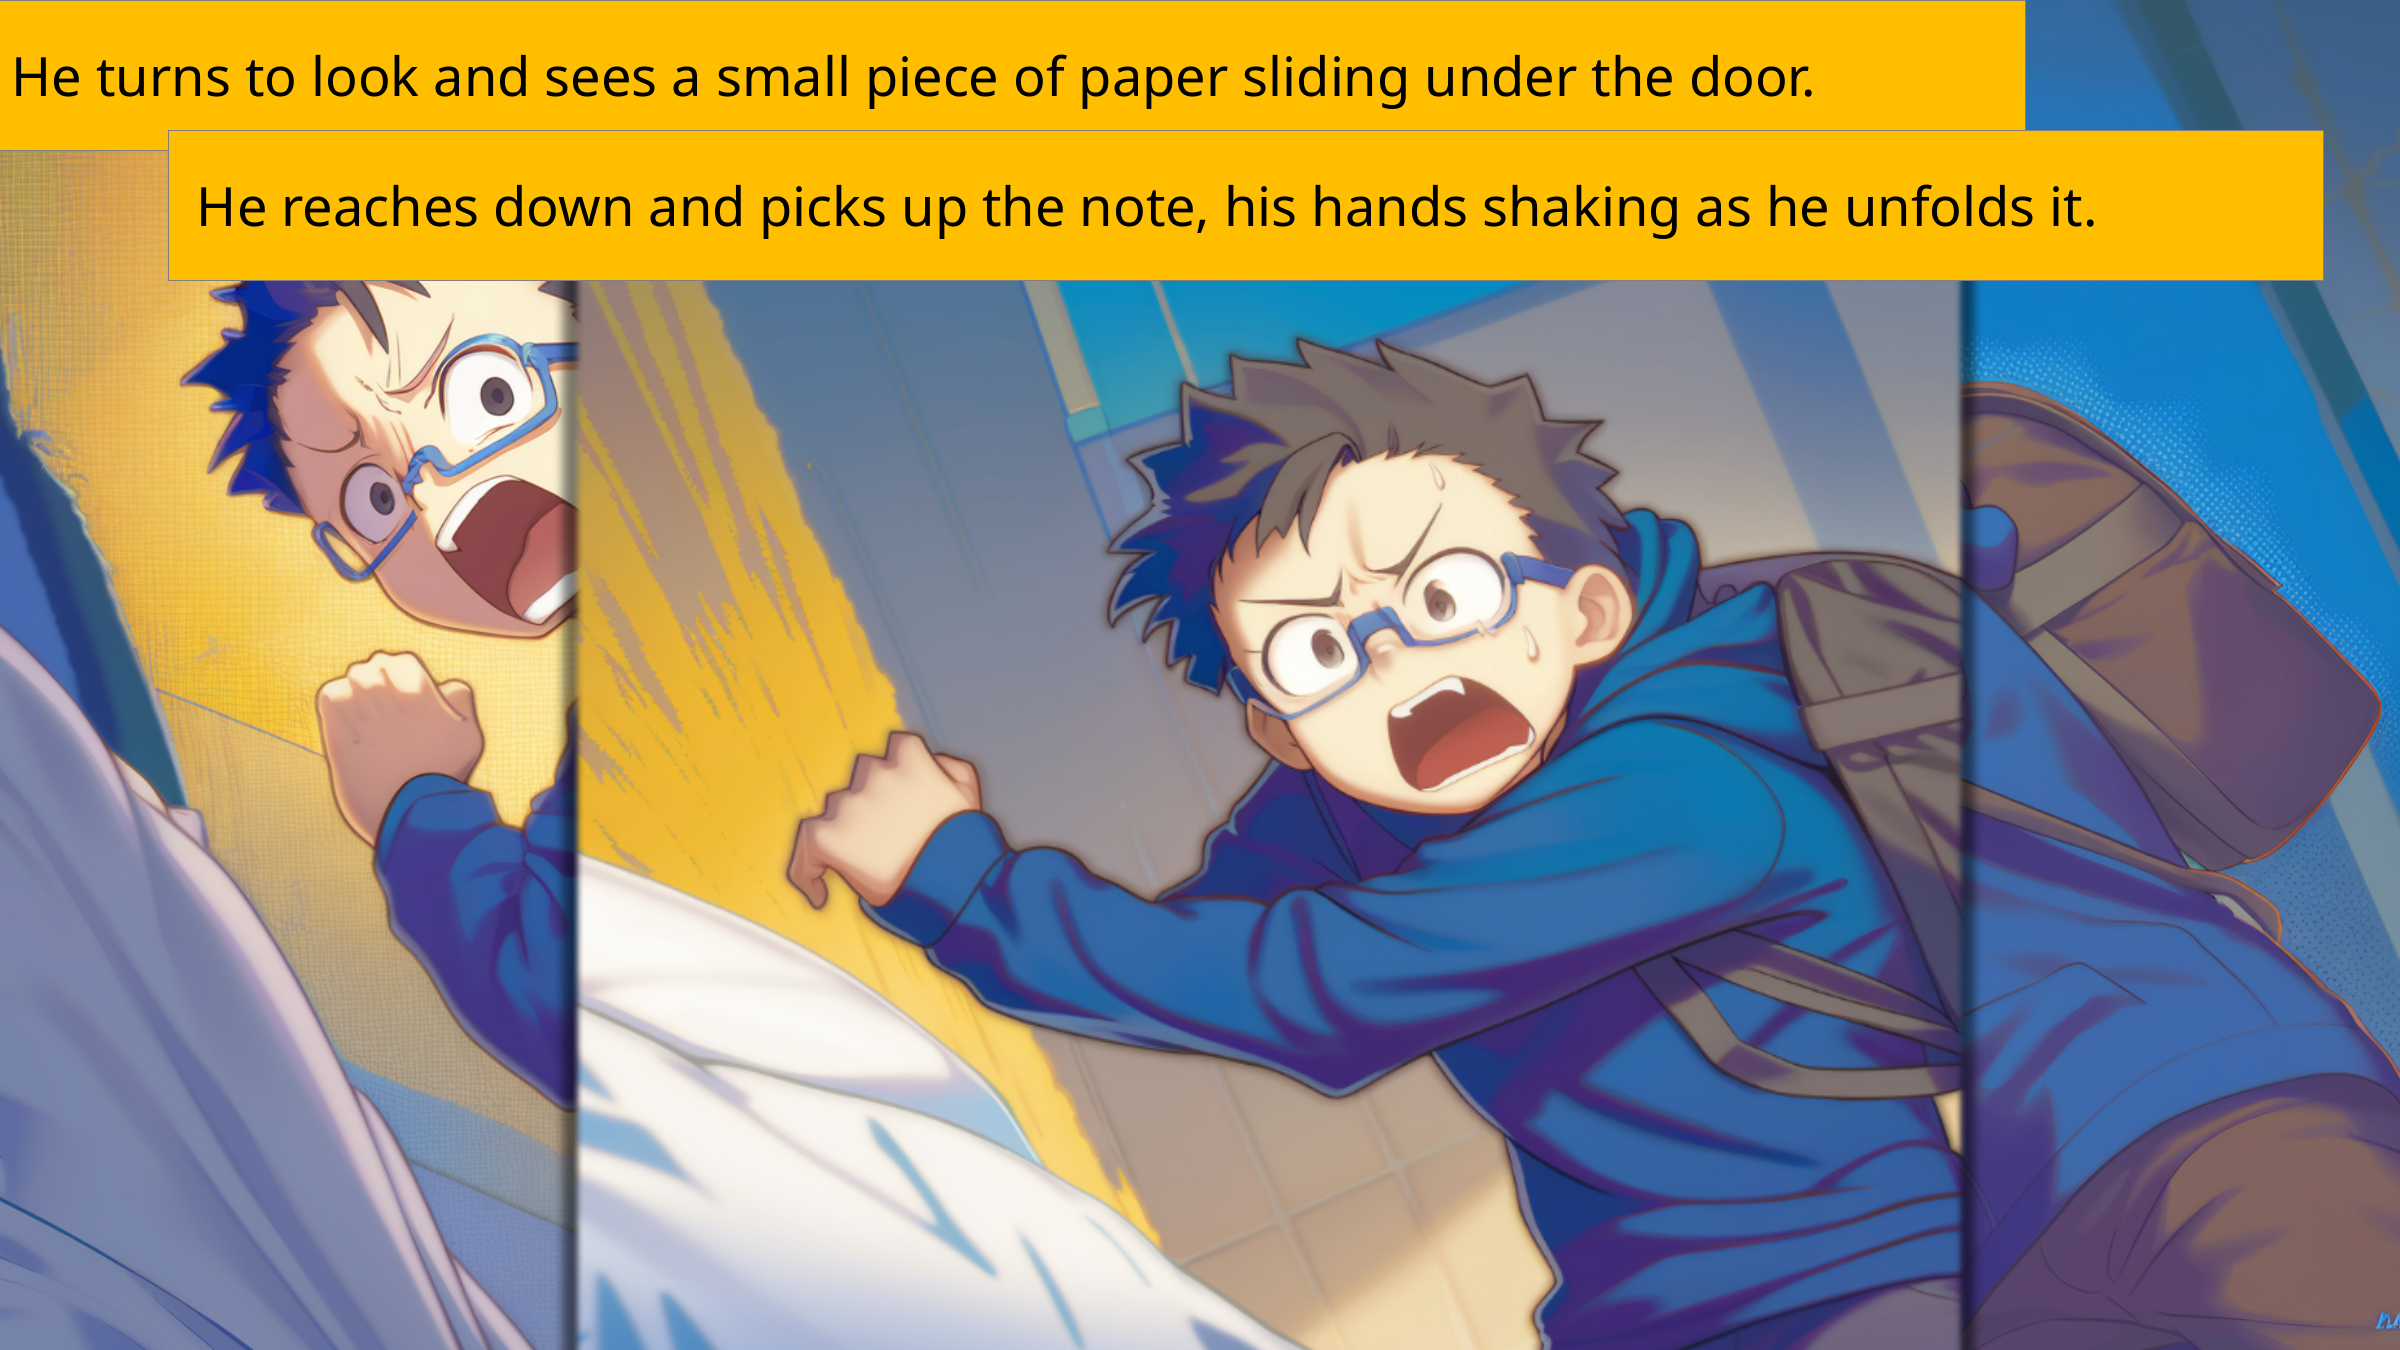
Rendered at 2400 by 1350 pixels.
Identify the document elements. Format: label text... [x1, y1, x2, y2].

picture [0, 0, 2400, 1350]
text_box He reaches down and picks up the note, his hands shaking as he unfolds it. [168, 130, 2324, 281]
text_box He turns to look and sees a small piece of paper sliding under the door. [0, 0, 2026, 151]
